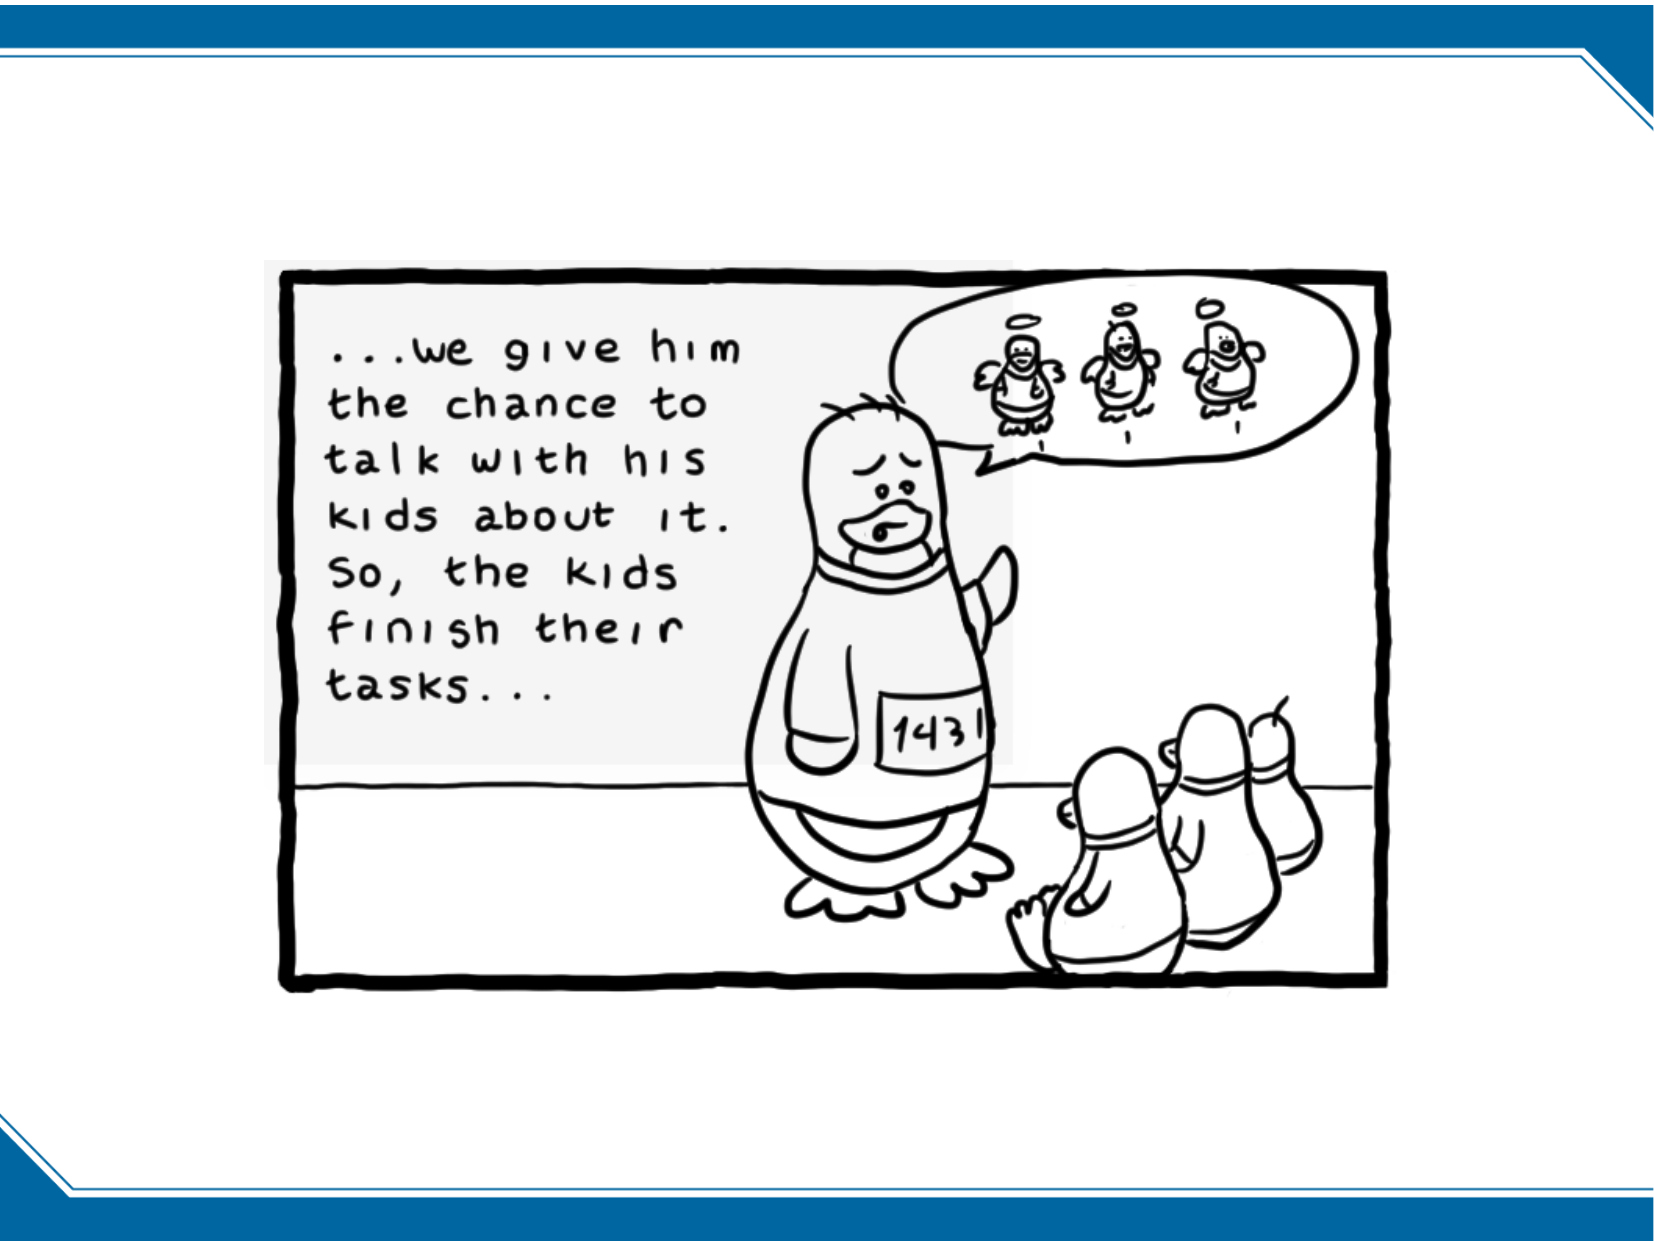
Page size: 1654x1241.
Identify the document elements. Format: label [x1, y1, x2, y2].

picture [264, 260, 1404, 1001]
picture [0, 5, 1654, 132]
picture [0, 1113, 1654, 1241]
